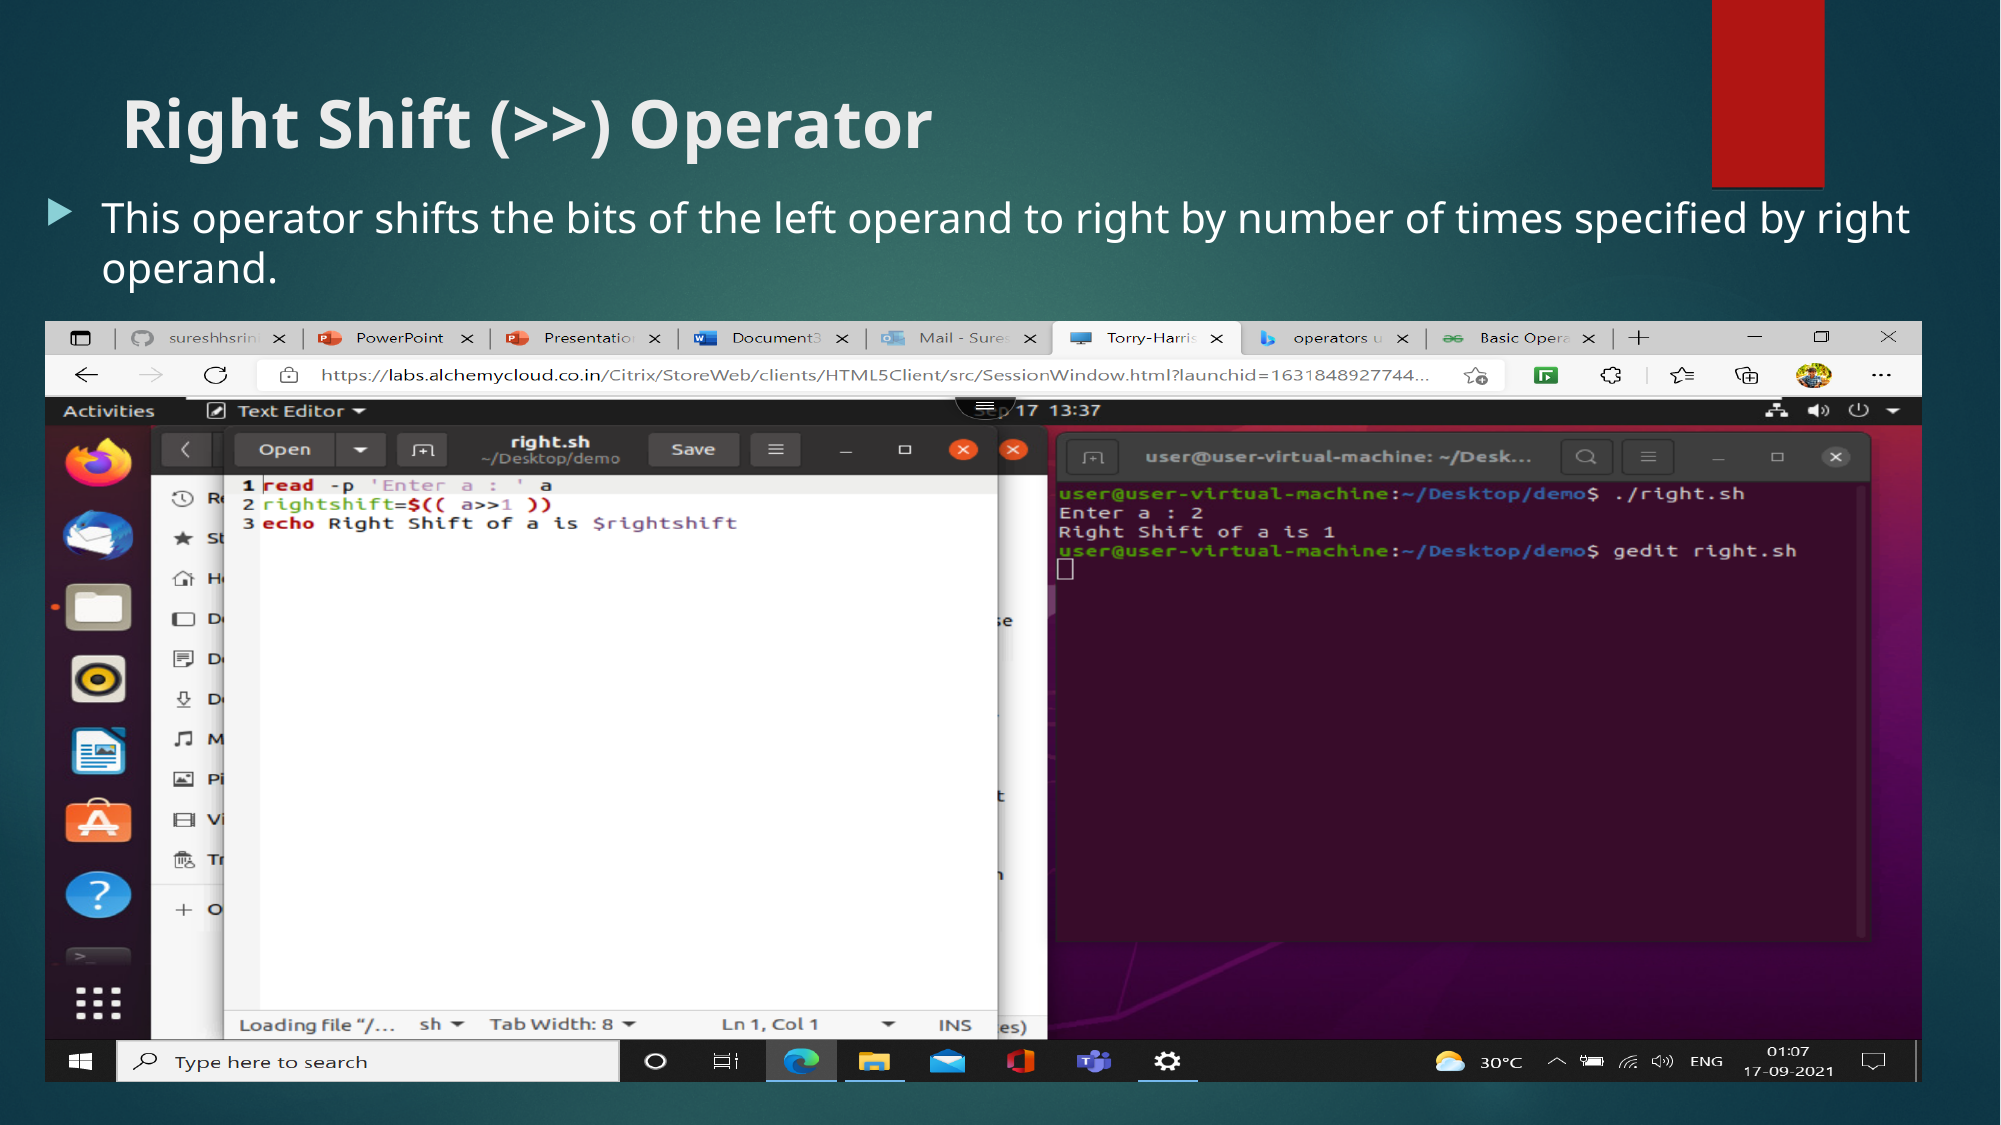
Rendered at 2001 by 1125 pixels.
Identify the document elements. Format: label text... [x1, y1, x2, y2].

list This operator shifts the bits of the left operand to right by number of times specified by right operand. [29, 184, 1963, 1083]
picture [0, 0, 2001, 1125]
title Right Shift (>>) Operator [106, 74, 1649, 184]
picture [45, 321, 1922, 1082]
